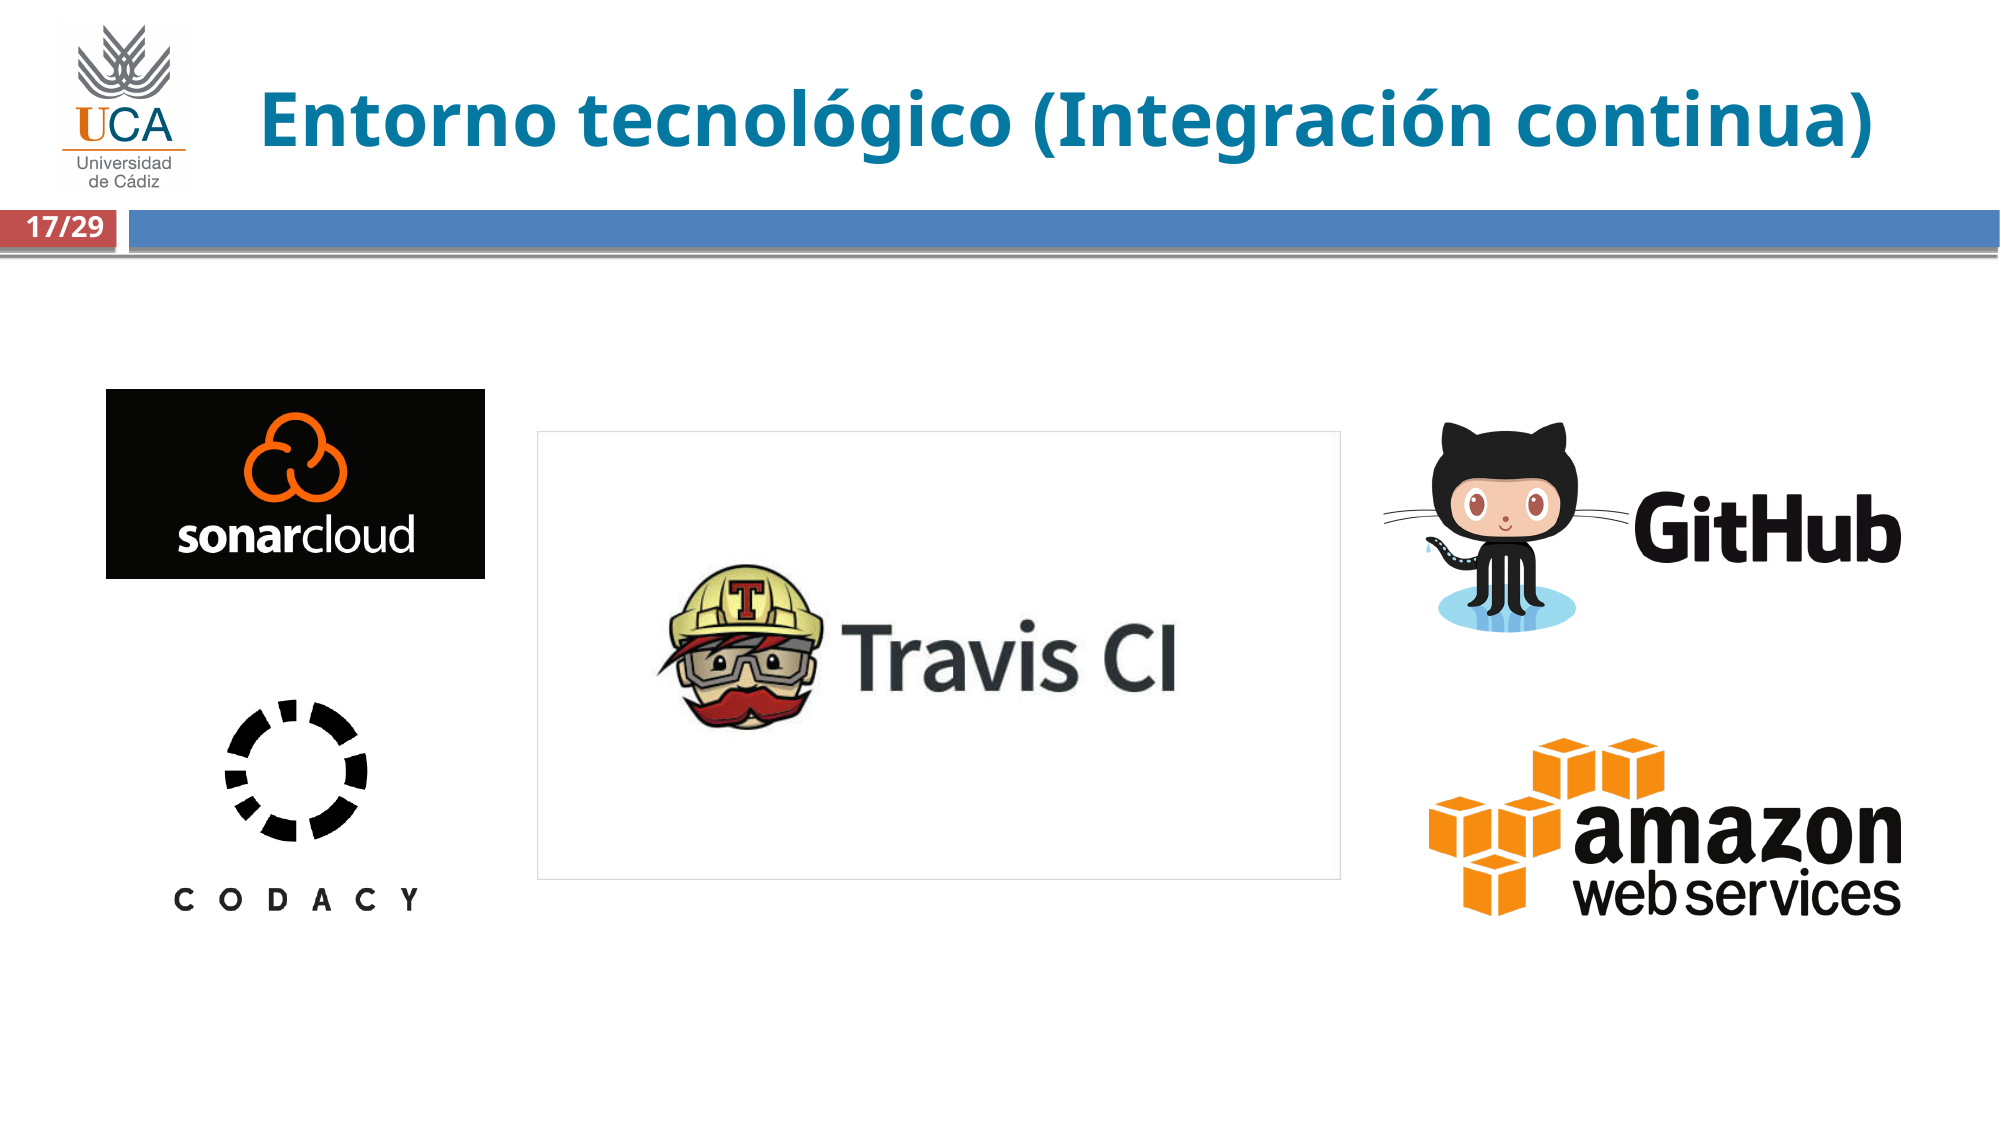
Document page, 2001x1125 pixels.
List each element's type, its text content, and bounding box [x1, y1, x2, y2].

text_box <número>/29 [0, 196, 130, 260]
picture [1429, 738, 1901, 916]
picture [1367, 377, 1937, 677]
picture [106, 389, 485, 579]
text_box Entorno tecnológico (Integración continua) [243, 44, 1925, 188]
picture [58, 22, 190, 191]
picture [153, 661, 438, 946]
picture [537, 431, 1341, 880]
